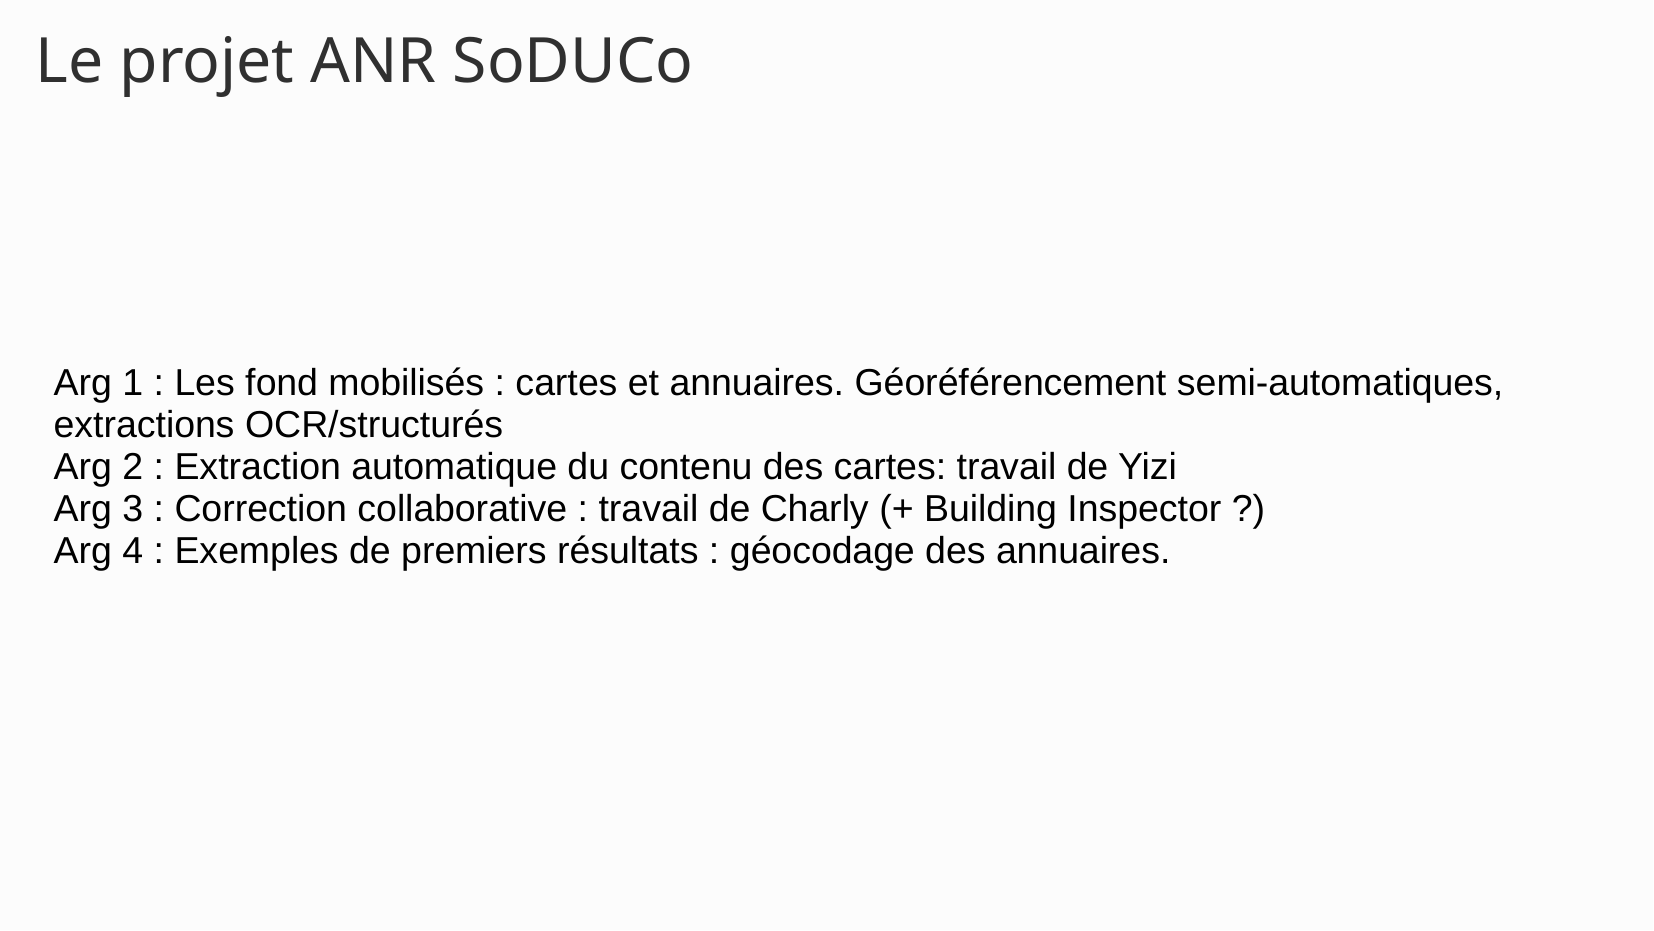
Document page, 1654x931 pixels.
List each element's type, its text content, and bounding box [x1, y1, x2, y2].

title Le projet ANR SoDUCo [35, 10, 1619, 107]
text_box Arg 1 : Les fond mobilisés : cartes et annuaires. Géoréférencement semi-automatiques, extractions OCR/structurés Arg 2 : Extraction automatique du contenu des cartes: travail de Yizi Arg 3 : Correction collaborative : travail de Charly (+ Building Inspector ?) Arg 4 : Exemples de premiers résultats : géocodage des annuaires. [38, 353, 1622, 579]
